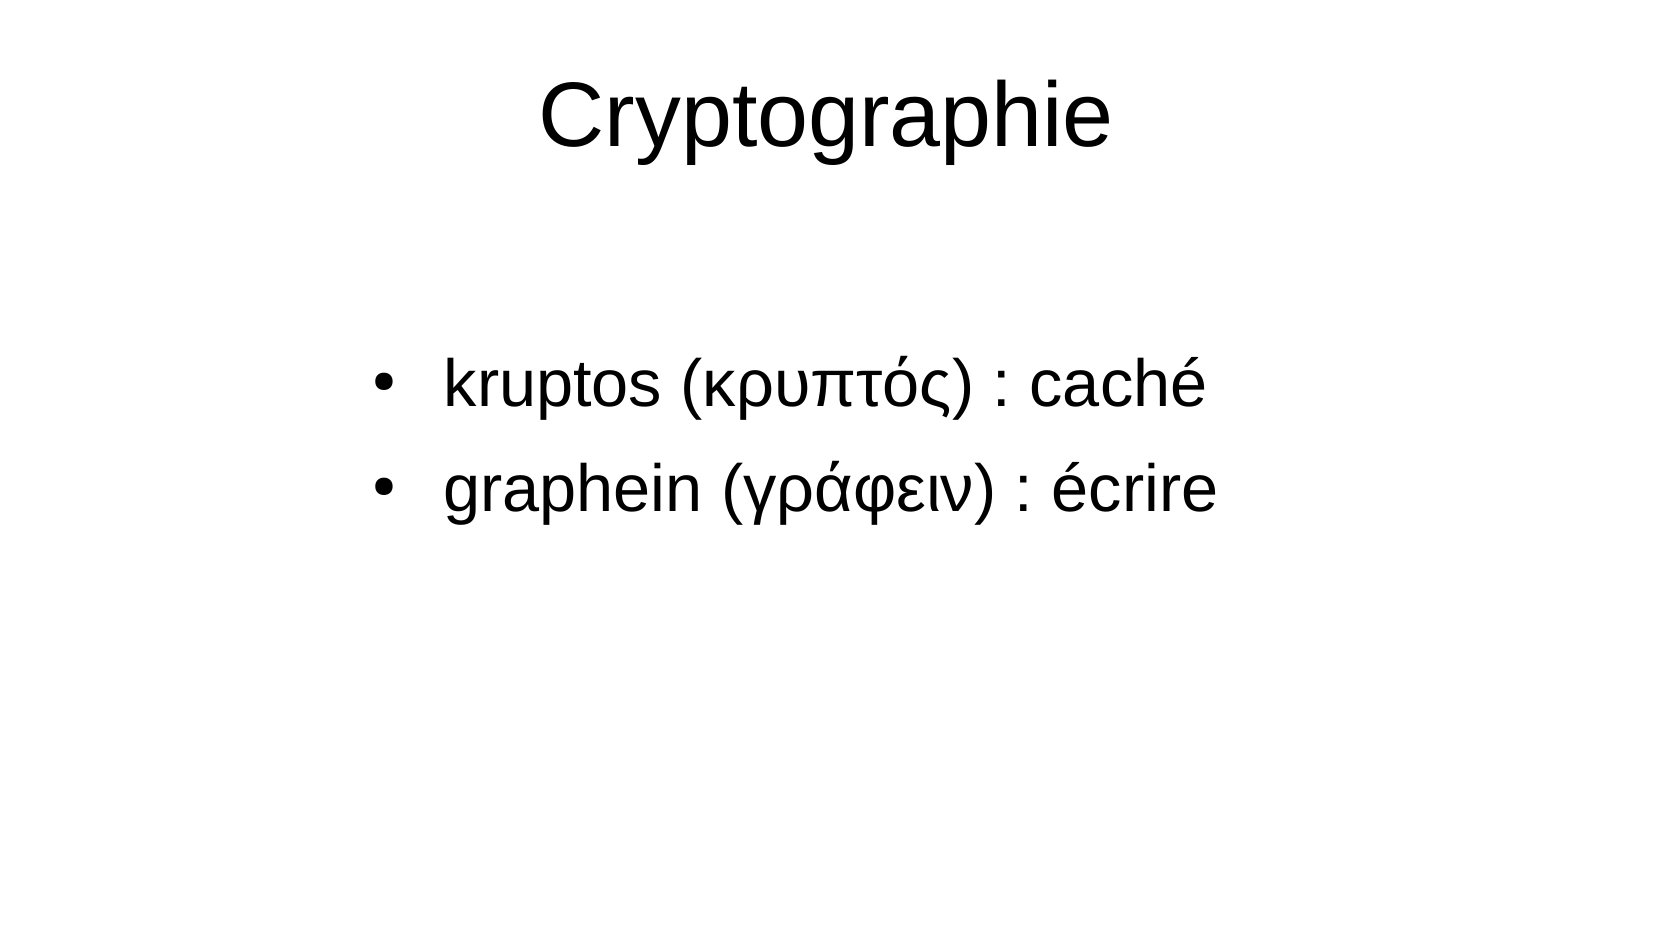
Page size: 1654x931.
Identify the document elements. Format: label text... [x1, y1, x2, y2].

title Cryptographie [82, 37, 1571, 193]
list kruptos (κρυπτός) : caché graphein (γράφειν) : écrire [354, 346, 1654, 886]
